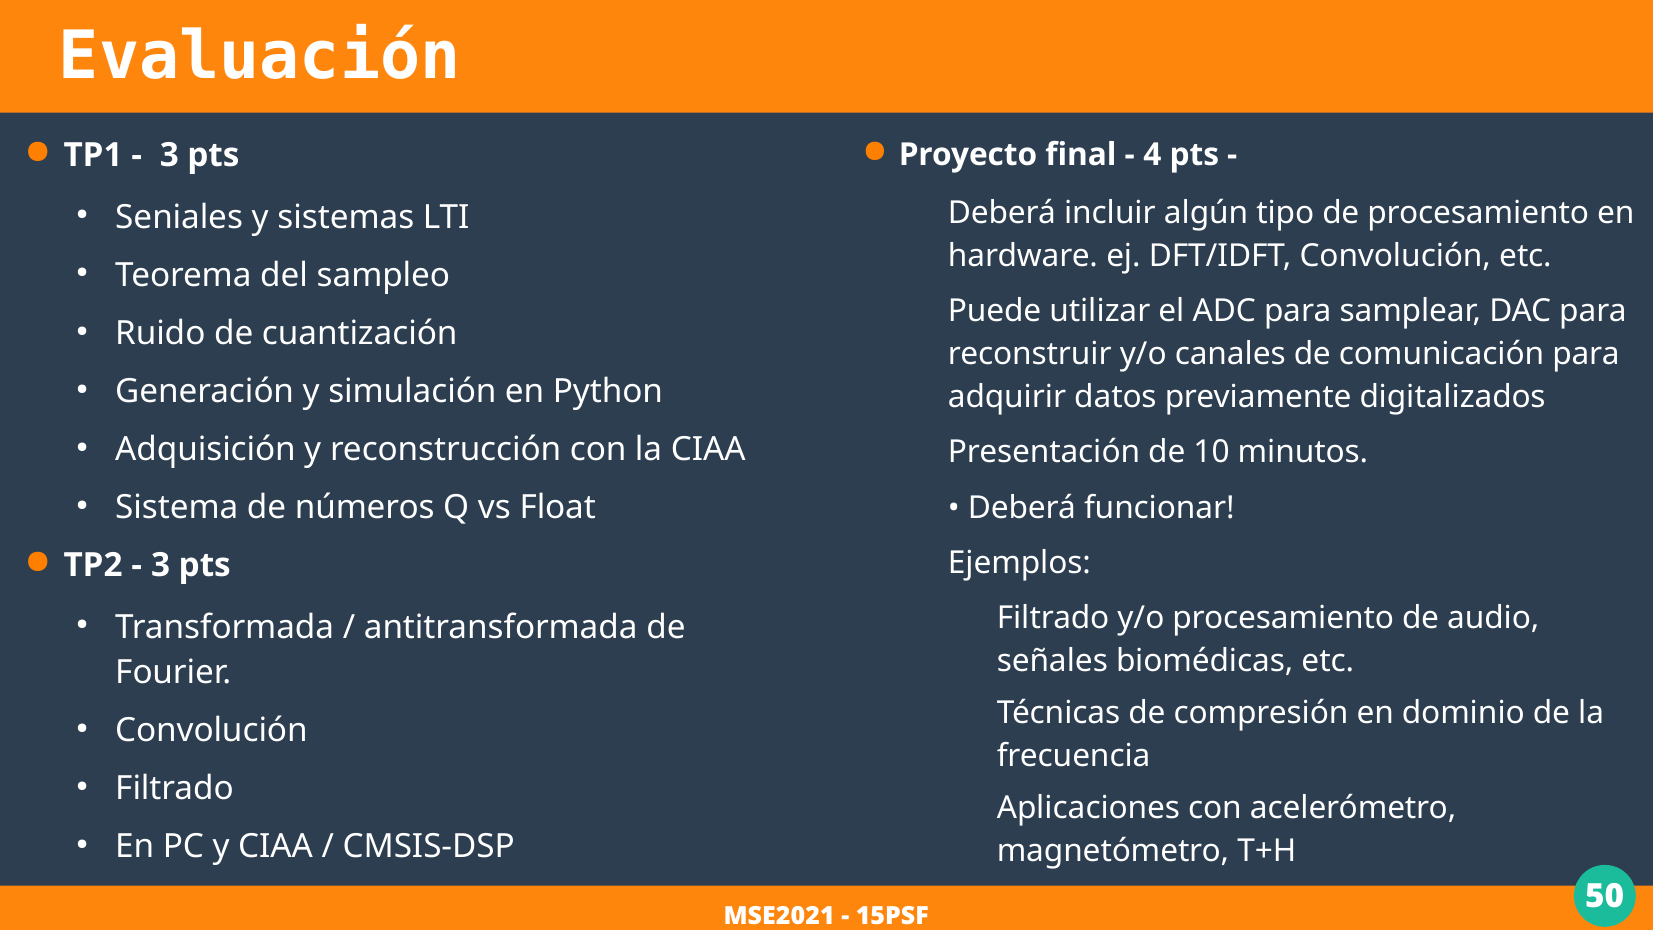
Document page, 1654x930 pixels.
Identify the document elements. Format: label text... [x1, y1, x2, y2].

title Evaluación [58, 16, 1594, 181]
list TP1 - 3 pts Seniales y sistemas LTI Teorema del sampleo Ruido de cuantización Generación y simulación en Python Adquisición y reconstrucción con la CIAA Sistema de números Q vs Float TP2 - 3 pts Transformada / antitransformada de Fourier. Convolución Filtrado En PC y CIAA / CMSIS-DSP [11, 131, 788, 876]
list Proyecto ﬁnal - 4 pts - Deberá incluir algún tipo de procesamiento en hardware. ej. DFT/IDFT, Convolución, etc. Puede utilizar el ADC para samplear, DAC para reconstruir y/o canales de comunicación para adquirir datos previamente digitalizados Presentación de 10 minutos. • Deberá funcionar! Ejemplos: Filtrado y/o procesamiento de audio, señales biomédicas, etc. Técnicas de compresión en dominio de la frecuencia Aplicaciones con acelerómetro, magnetómetro, T+H [850, 131, 1650, 876]
